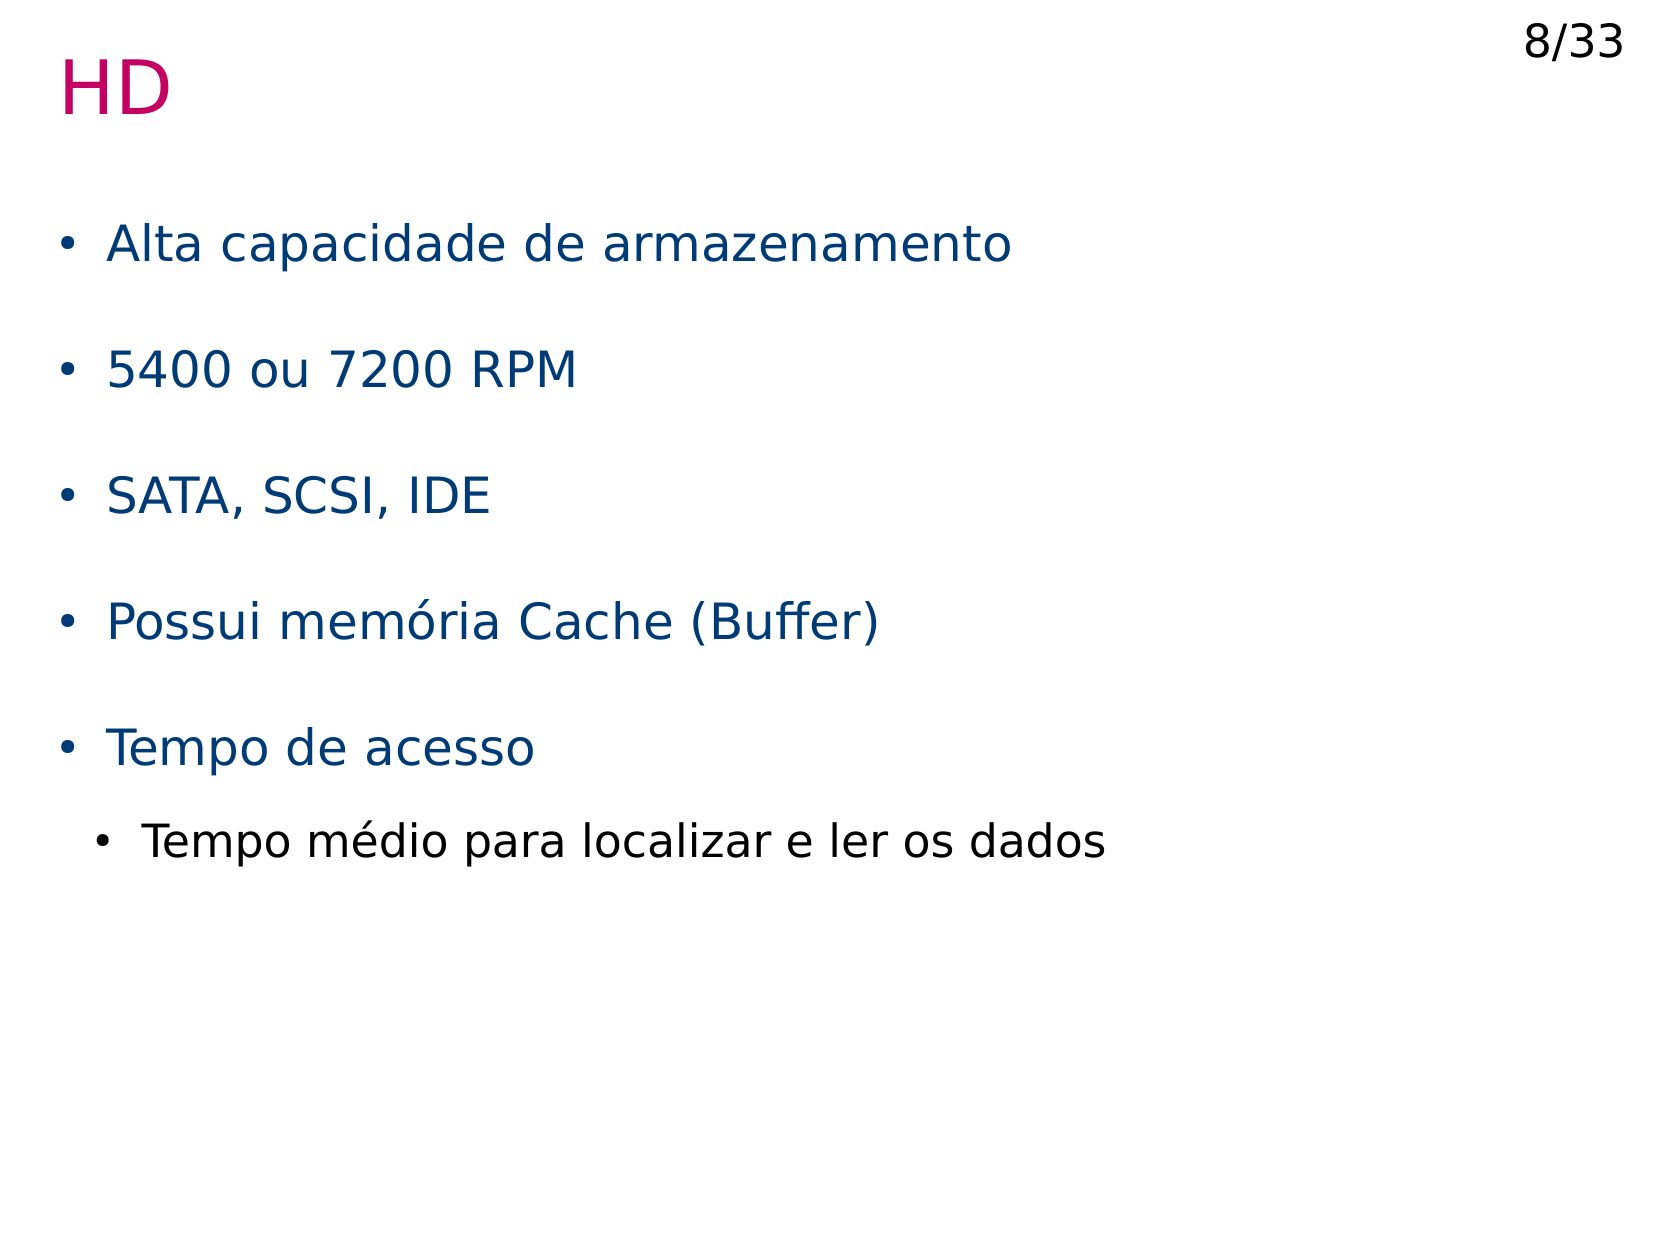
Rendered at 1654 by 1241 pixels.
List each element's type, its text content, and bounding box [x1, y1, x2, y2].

title HD [59, 29, 1625, 148]
list Alta capacidade de armazenamento 5400 ou 7200 RPM SATA, SCSI, IDE Possui memória Cache (Buffer) Tempo de acesso Tempo médio para localizar e ler os dados [59, 206, 1625, 1211]
